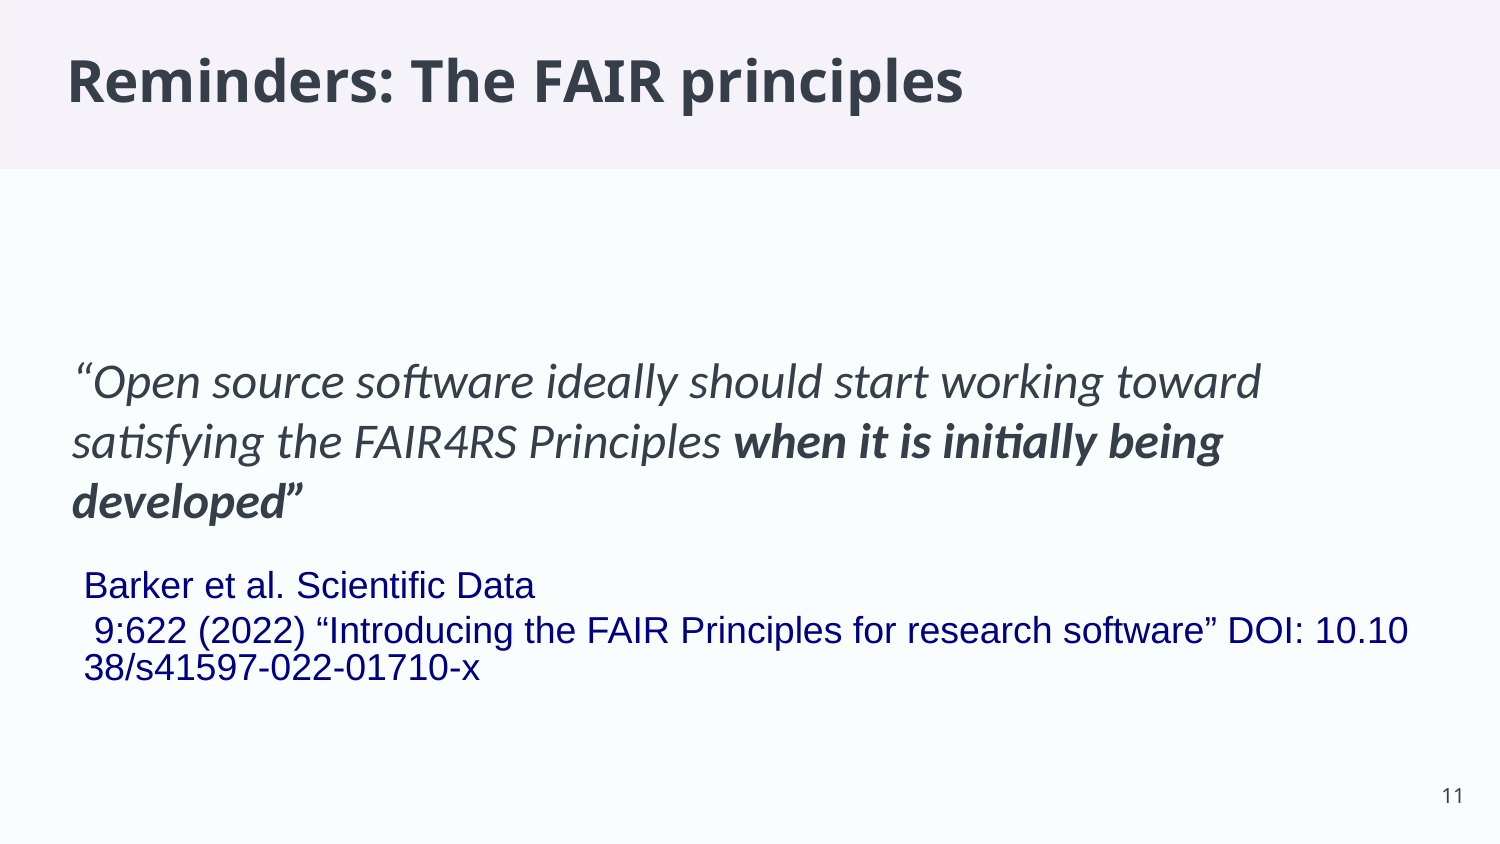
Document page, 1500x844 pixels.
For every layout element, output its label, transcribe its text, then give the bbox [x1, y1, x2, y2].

title Reminders: The FAIR principles [51, 28, 1390, 140]
text_box “Open source software ideally should start working toward satisfying the FAIR4RS Principles when it is initially being developed” [56, 333, 1410, 544]
slide_number <number> [1389, 764, 1480, 830]
text_box Barker et al. Scientific Data 9:622 (2022) “Introducing the FAIR Principles for research software” DOI: 10.1038/s41597-022-01710-x [68, 545, 1443, 666]
